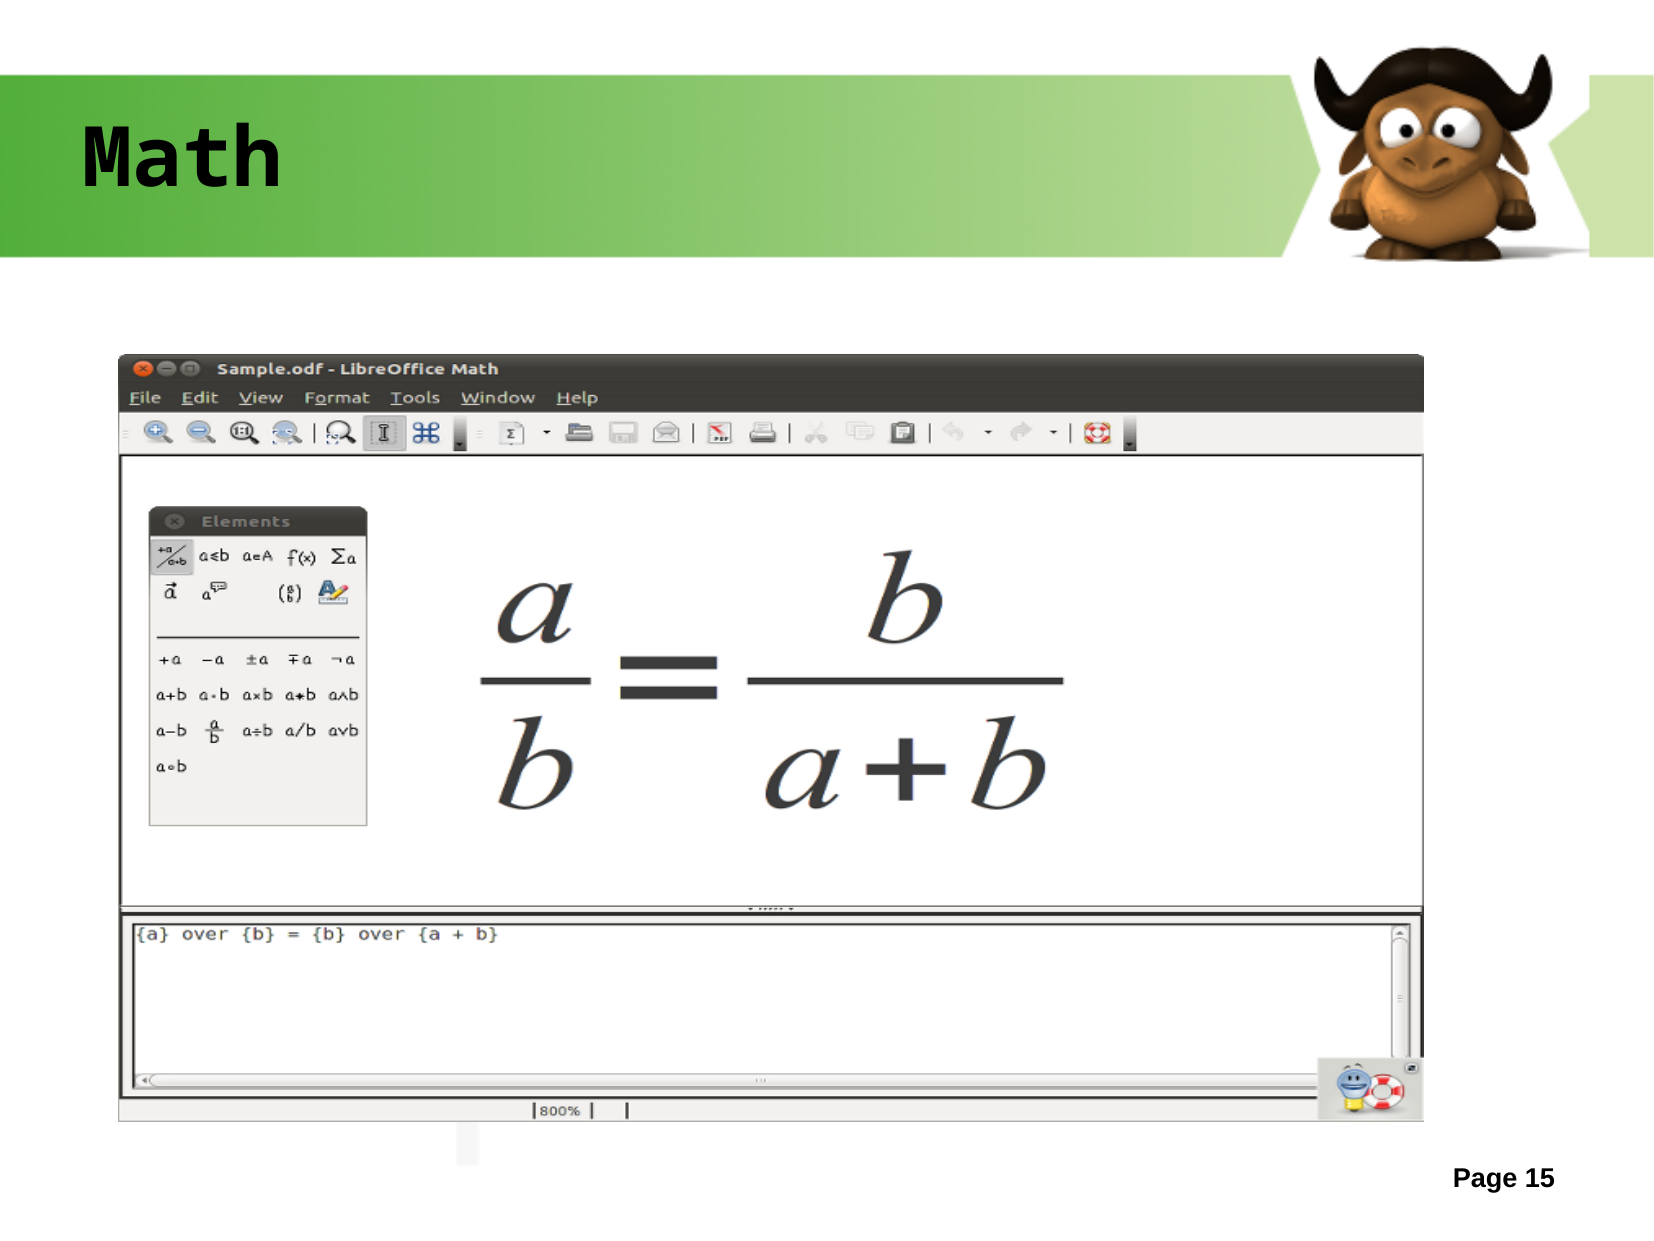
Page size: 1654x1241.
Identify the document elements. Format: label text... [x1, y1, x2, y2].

picture [0, 0, 1654, 1241]
title Math [82, 49, 1571, 257]
